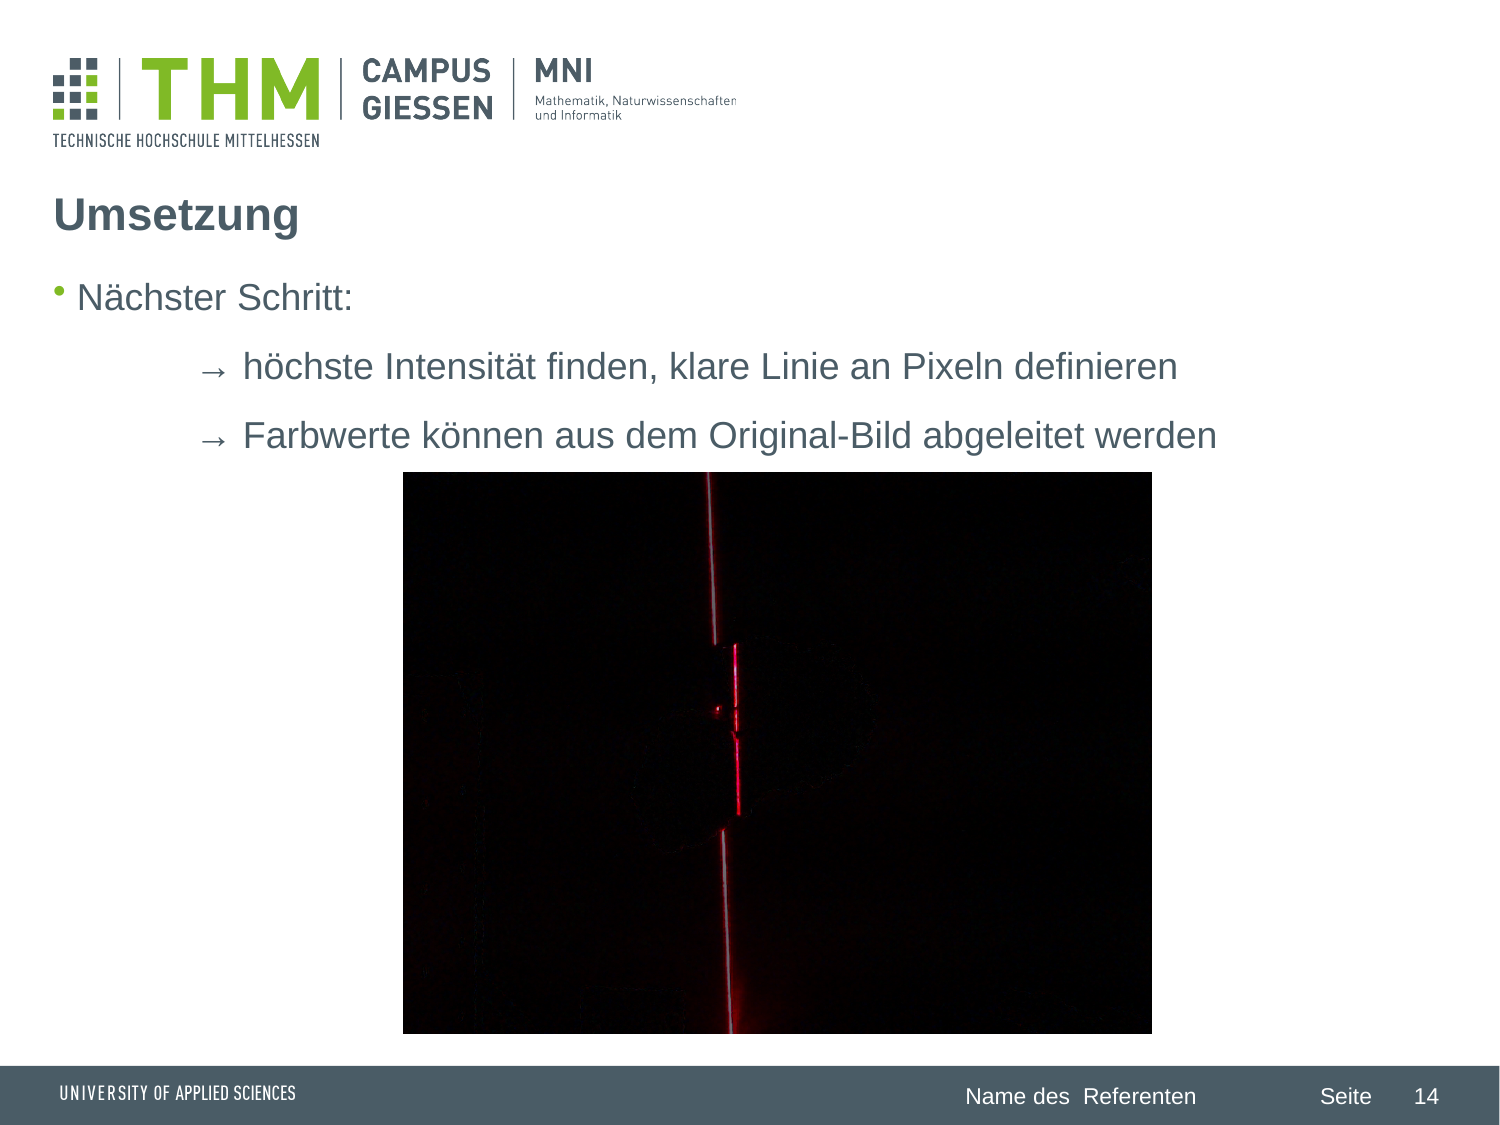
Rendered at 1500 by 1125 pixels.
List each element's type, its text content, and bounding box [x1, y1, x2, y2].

picture [59, 1082, 296, 1104]
slide_number <number> [1376, 1073, 1455, 1118]
picture [53, 58, 736, 147]
title Umsetzung [53, 177, 1435, 272]
list Nächster Schritt: → höchste Intensität finden, klare Linie an Pixeln definieren → Farbwerte können aus dem Original-Bild abgeleitet werden [53, 265, 1436, 473]
picture [403, 473, 1152, 1034]
